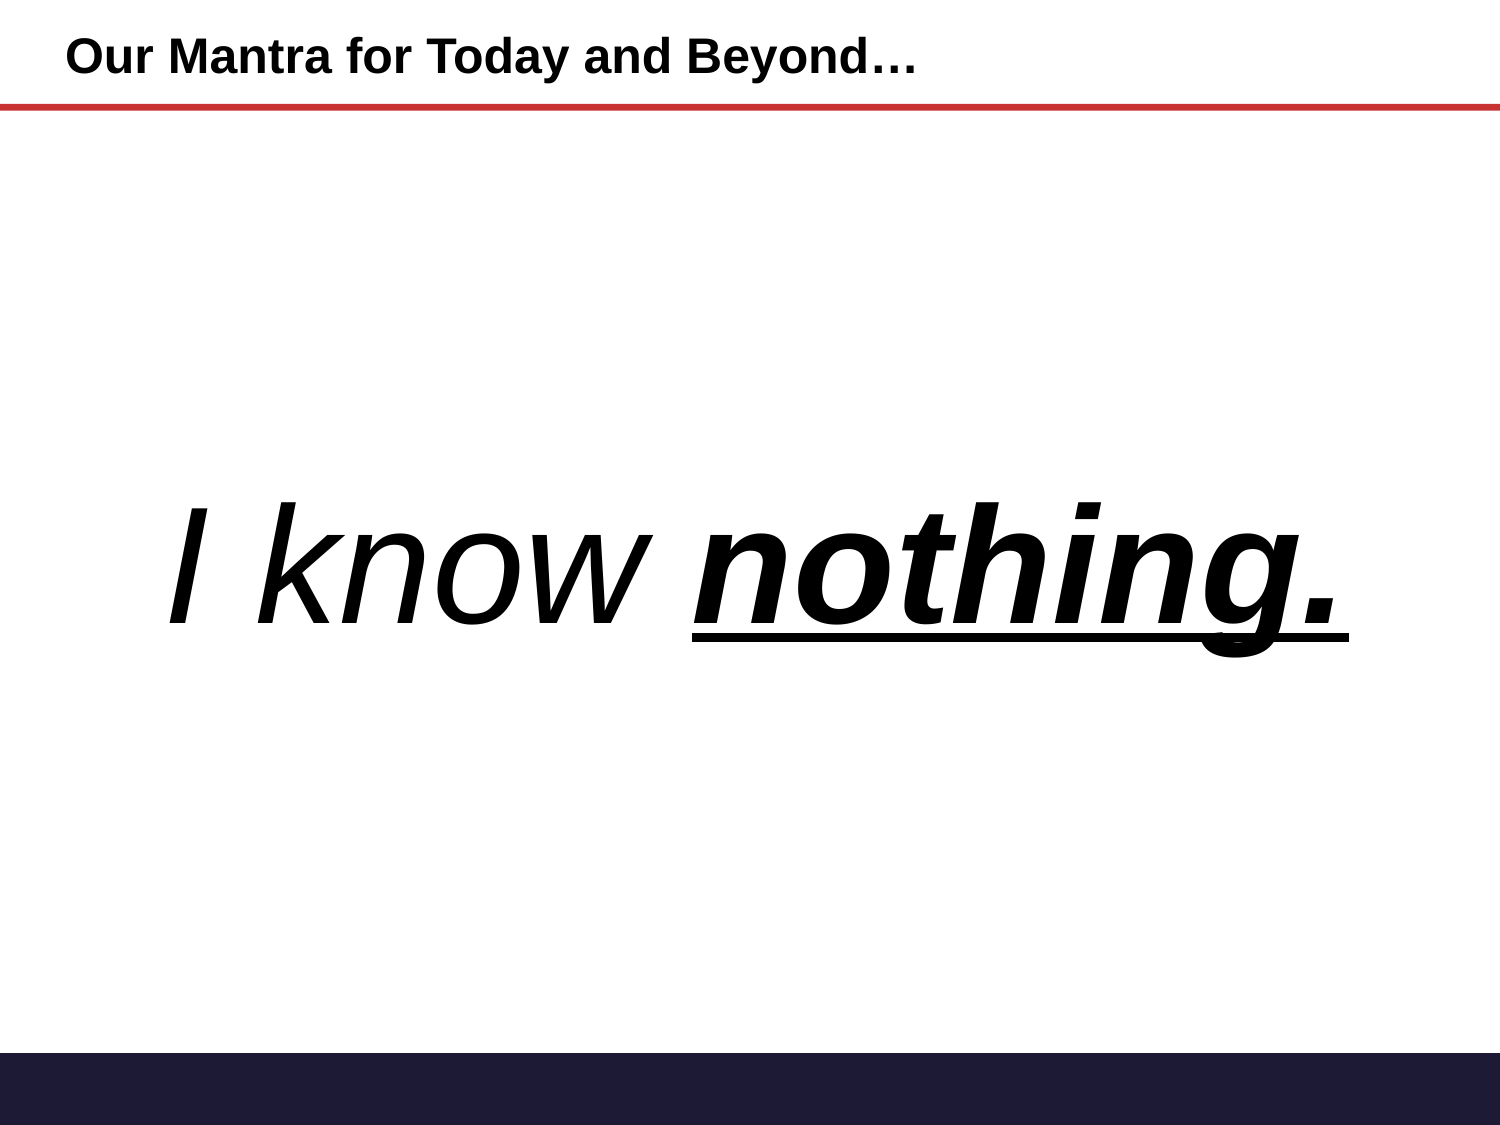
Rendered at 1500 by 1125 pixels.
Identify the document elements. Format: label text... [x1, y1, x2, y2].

text_box I know nothing. [49, 449, 1463, 665]
title Our Mantra for Today and Beyond… [50, 0, 948, 108]
